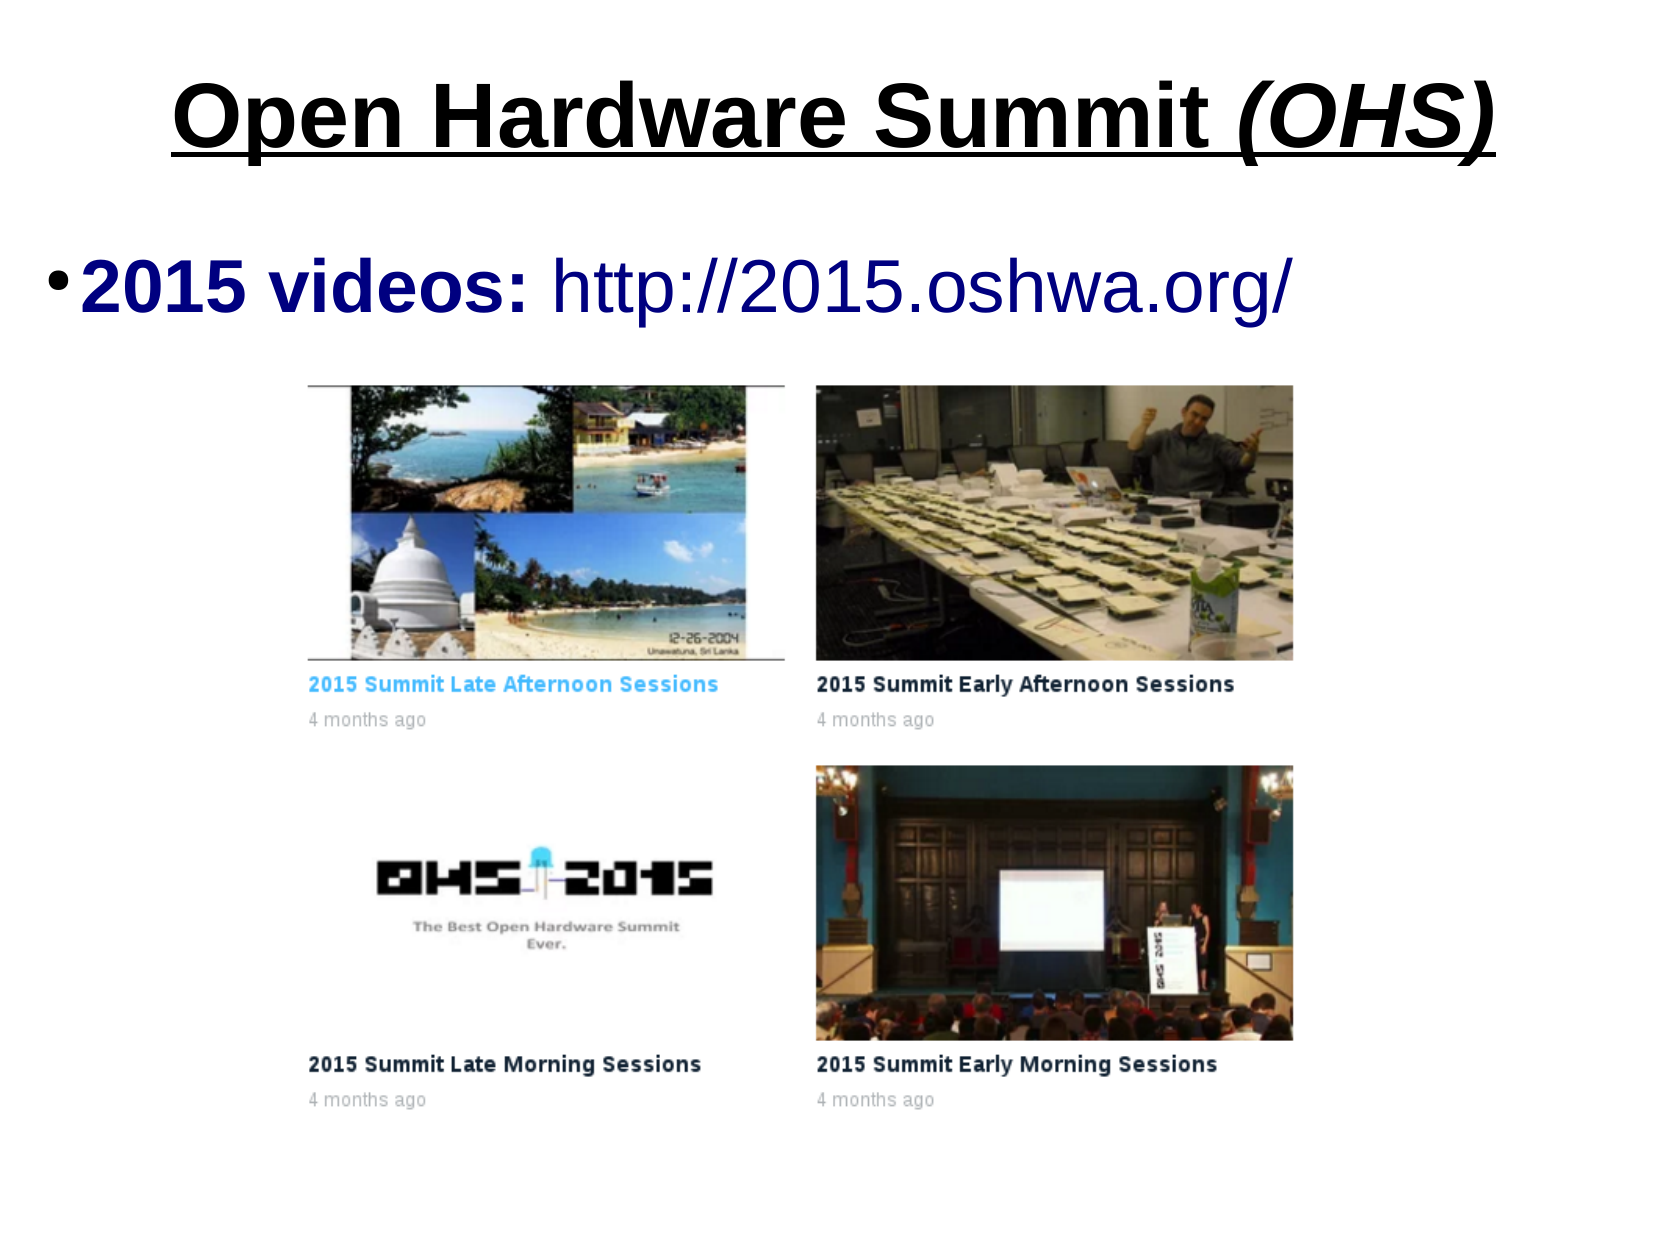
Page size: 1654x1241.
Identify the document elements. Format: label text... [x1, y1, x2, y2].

picture [294, 370, 1309, 1116]
text_box Open Hardware Summit (OHS) [156, 56, 1512, 175]
text_box 2015 videos: http://2015.oshwa.org/ [45, 105, 1550, 551]
